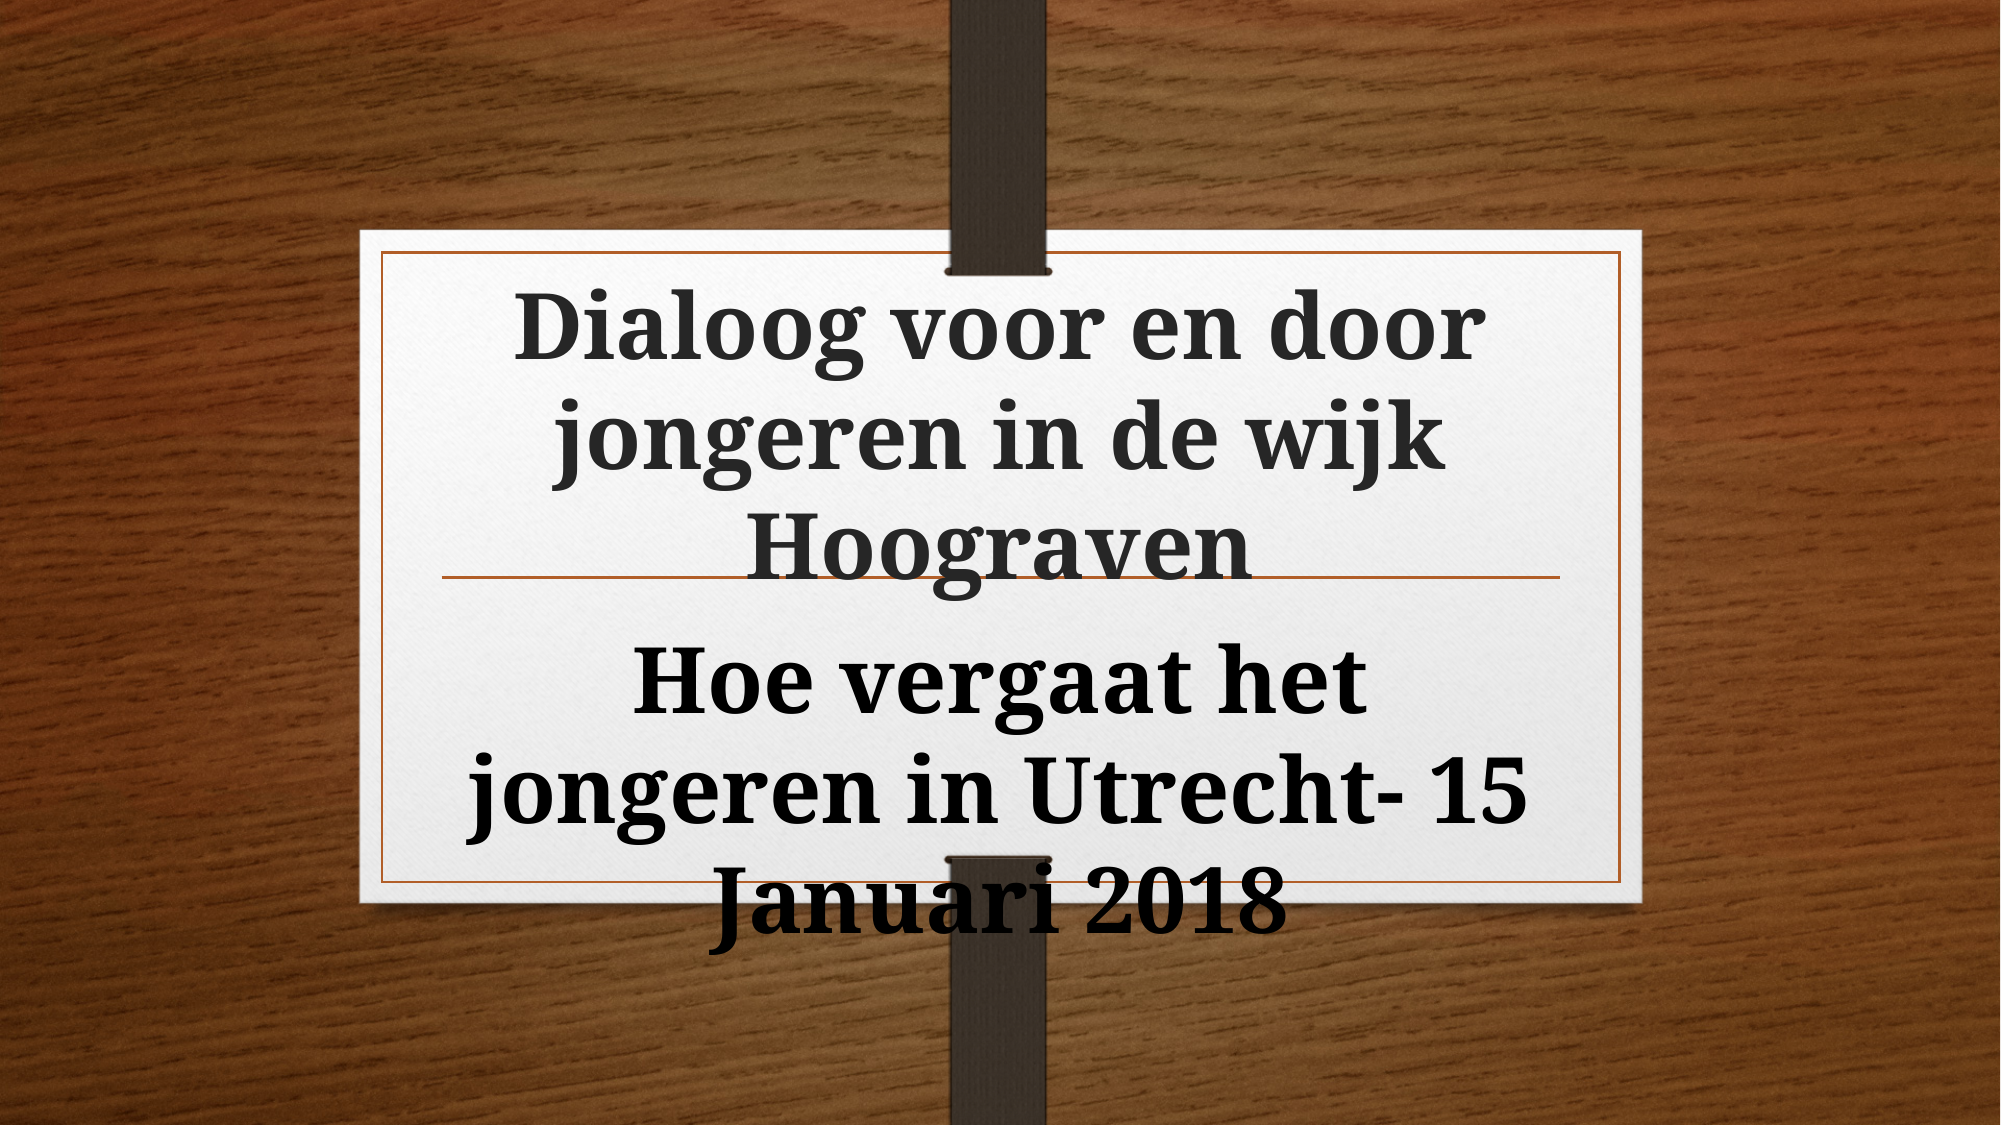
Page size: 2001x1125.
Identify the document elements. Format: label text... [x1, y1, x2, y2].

title Dialoog voor en door jongeren in de wijk Hoograven [441, 260, 1560, 601]
subtitle Hoe vergaat het jongeren in Utrecht- 15 Januari 2018 [441, 614, 1560, 832]
